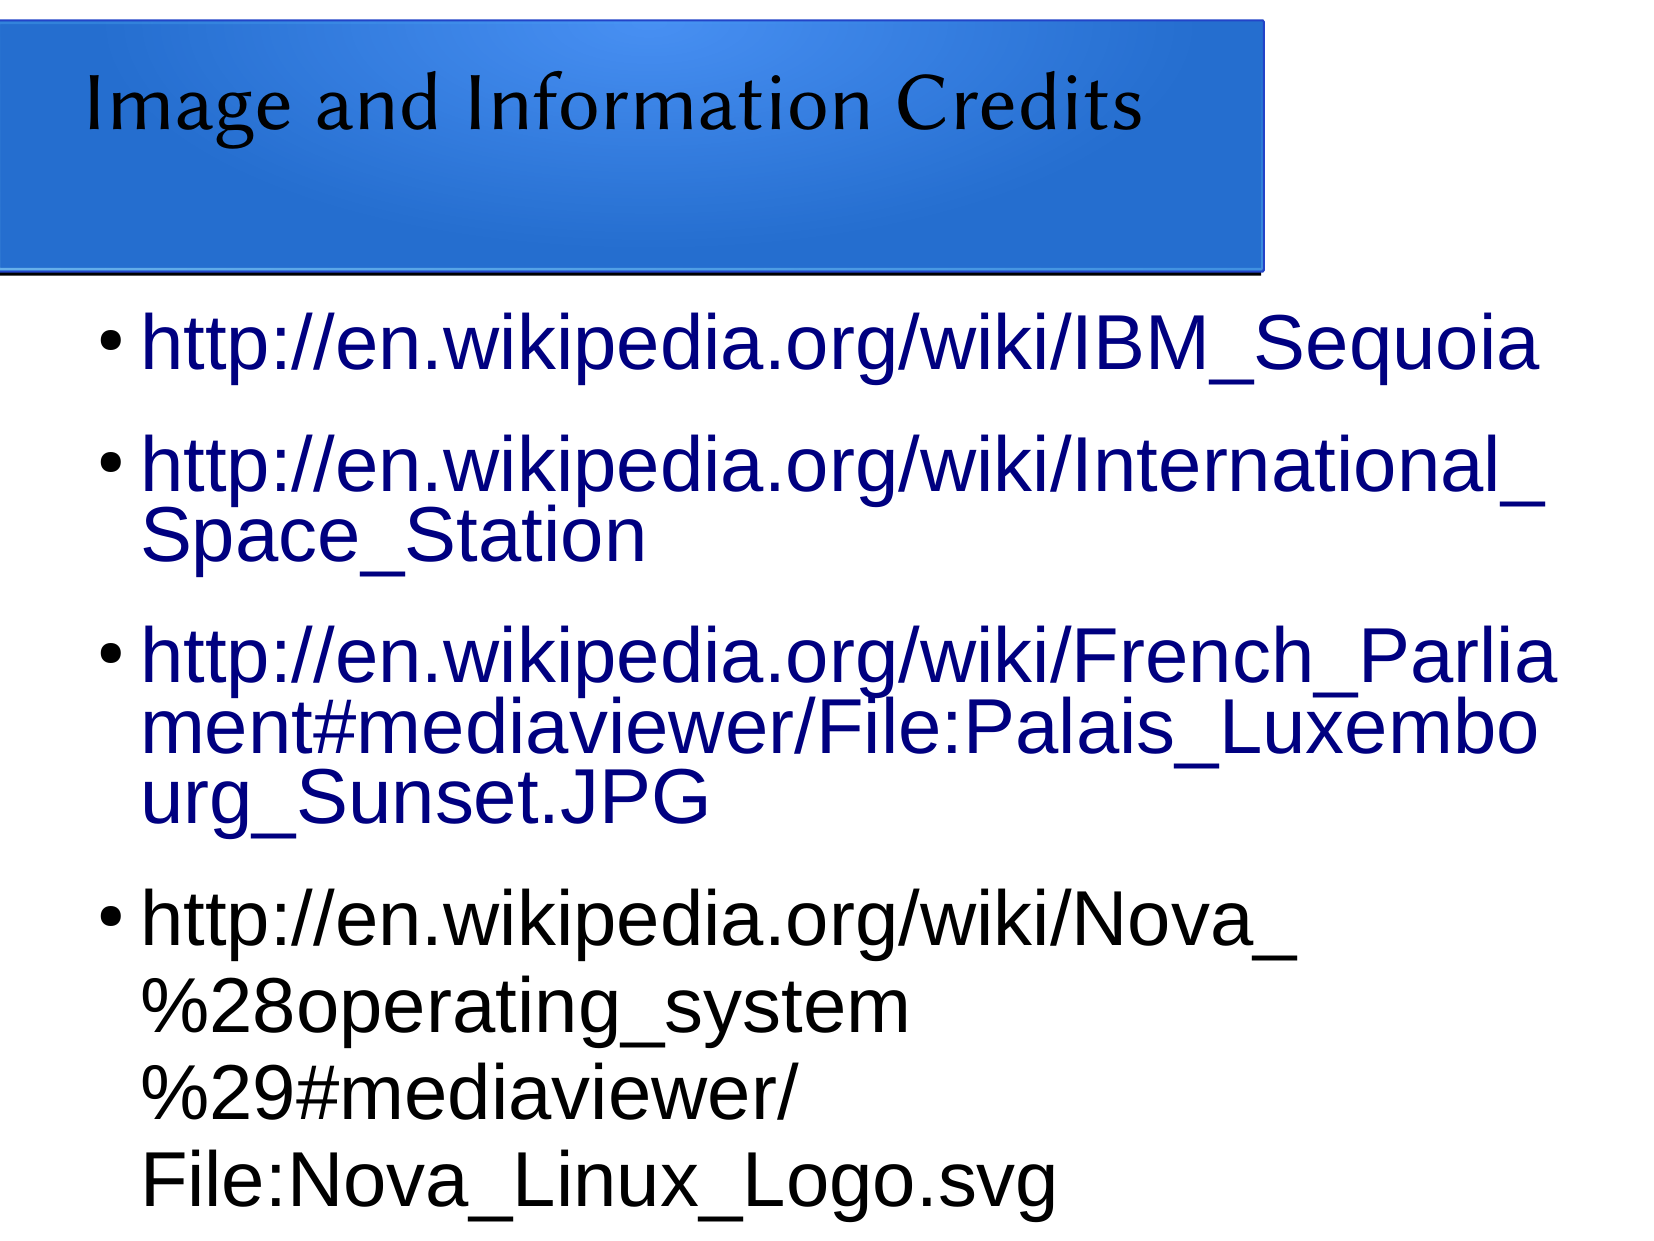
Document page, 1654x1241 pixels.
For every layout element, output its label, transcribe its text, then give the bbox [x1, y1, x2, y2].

title Image and Information Credits [82, 3, 1235, 296]
list http://en.wikipedia.org/wiki/IBM_Sequoia http://en.wikipedia.org/wiki/International_Space_Station http://en.wikipedia.org/wiki/French_Parliament#mediaviewer/File:Palais_Luxembourg_Sunset.JPG http://en.wikipedia.org/wiki/Nova_%28operating_system%29#mediaviewer/File:Nova_Linux_Logo.svg [82, 299, 1571, 1019]
